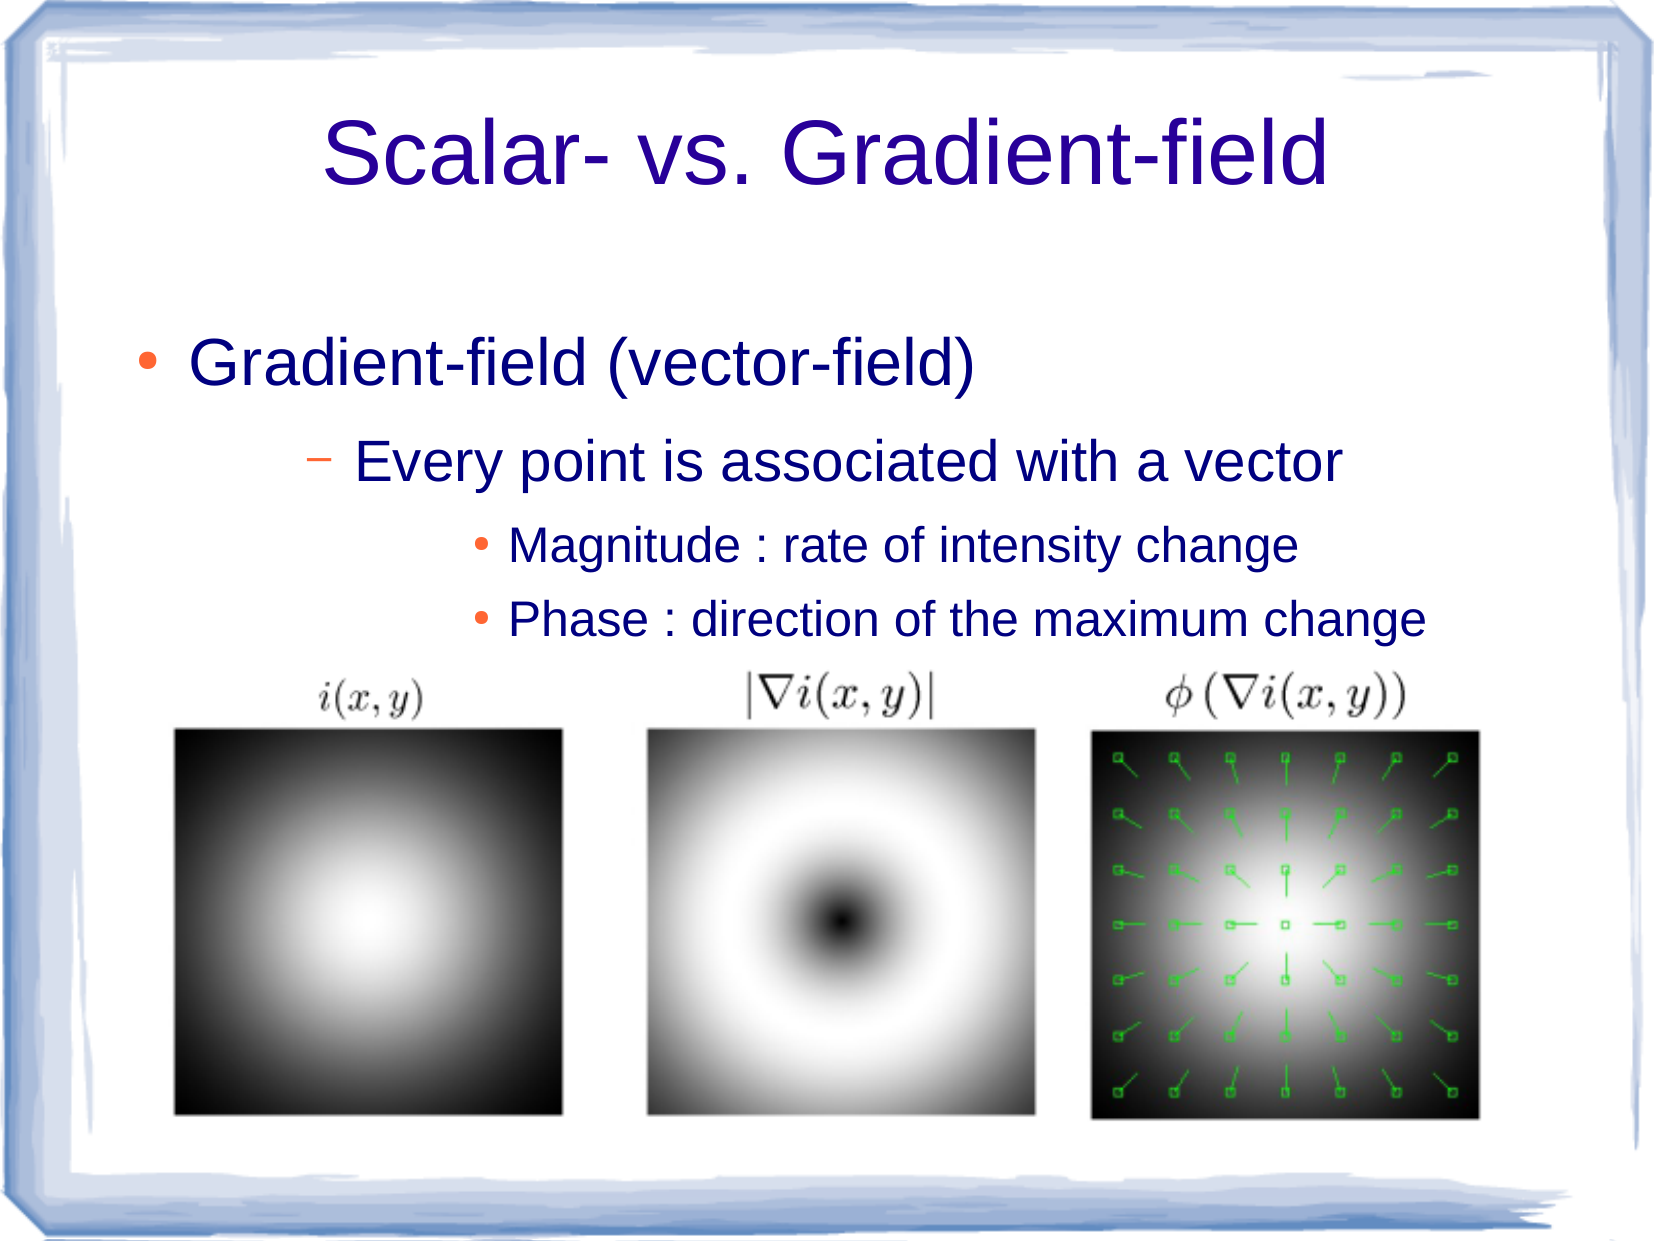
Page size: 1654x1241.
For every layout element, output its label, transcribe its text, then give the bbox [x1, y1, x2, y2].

picture [0, 0, 1654, 1241]
list Gradient-field (vector-field) Every point is associated with a vector Magnitude : rate of intensity change Phase : direction of the maximum change [118, 324, 1571, 1004]
title Scalar- vs. Gradient-field [82, 49, 1571, 257]
